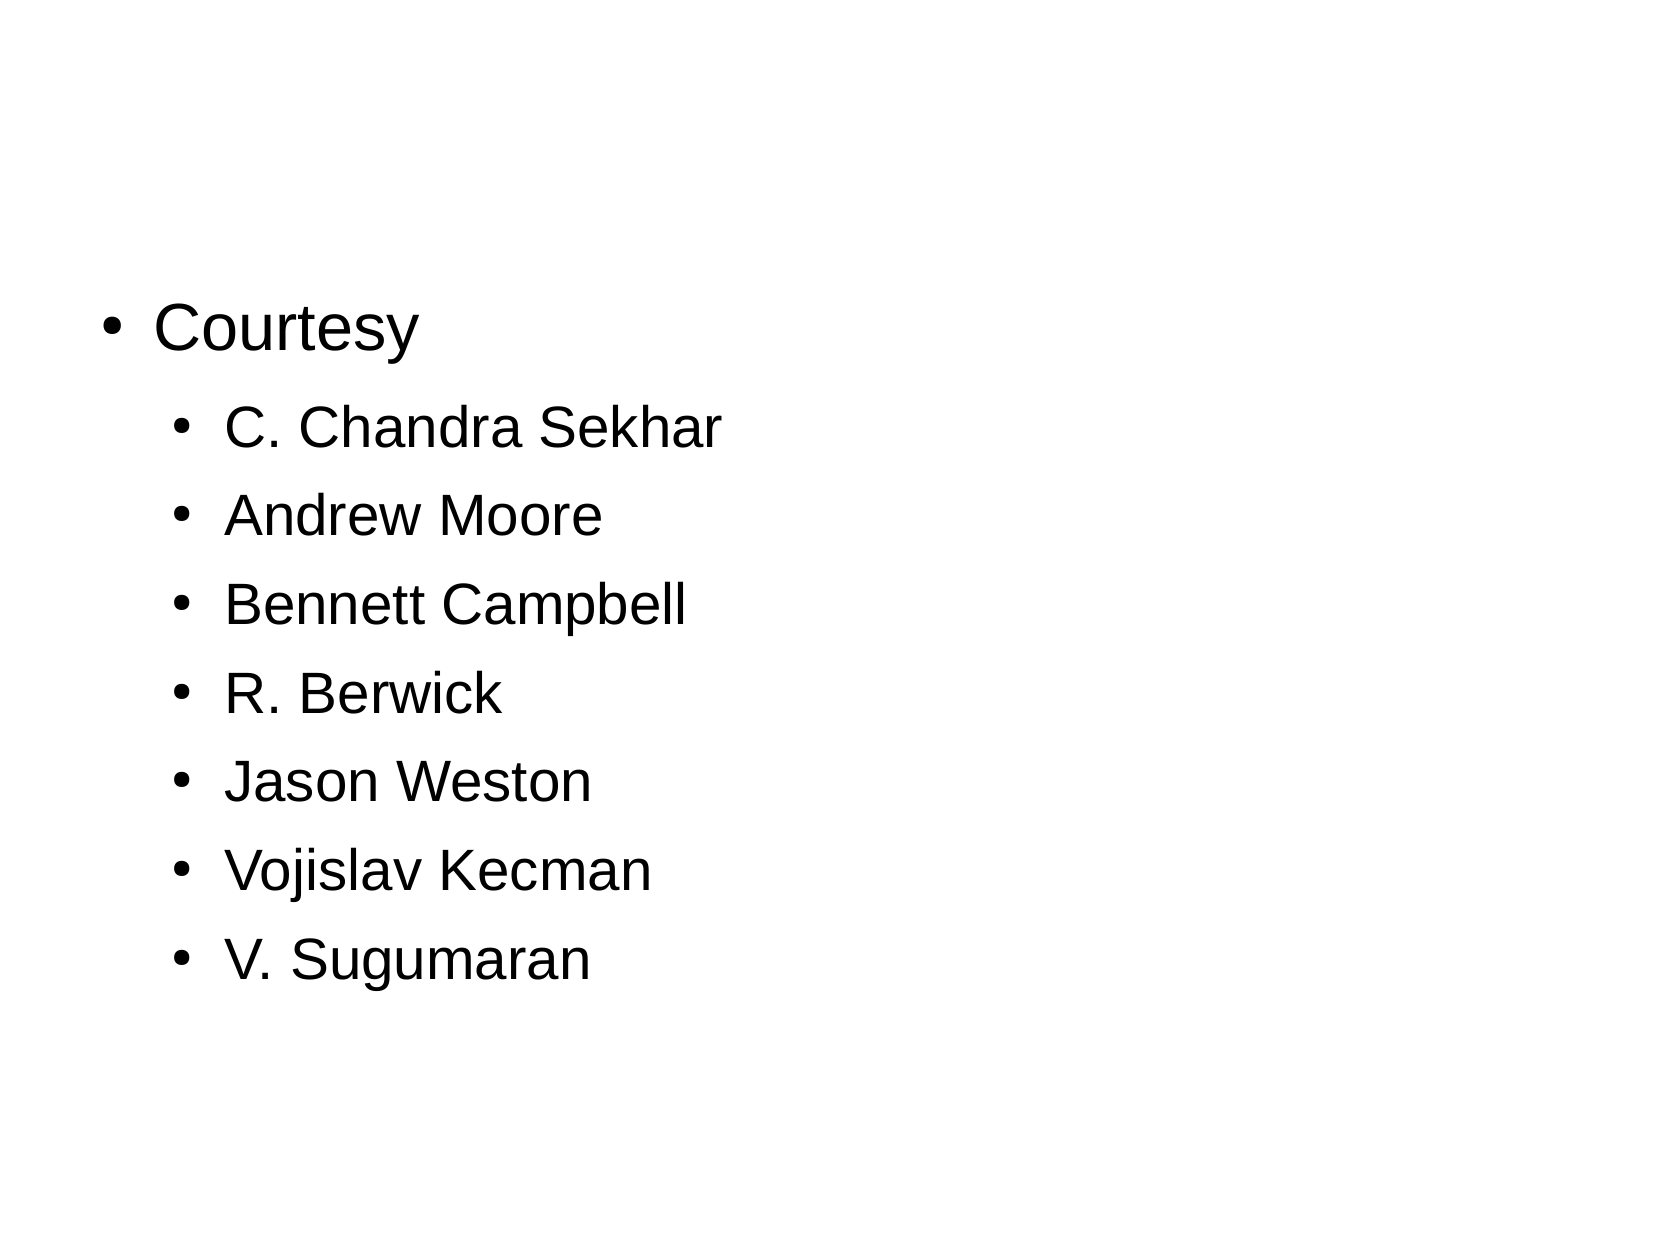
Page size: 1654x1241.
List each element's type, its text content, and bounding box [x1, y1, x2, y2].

list Courtesy C. Chandra Sekhar Andrew Moore Bennett Campbell R. Berwick Jason Weston Vojislav Kecman V. Sugumaran [82, 290, 1571, 1109]
